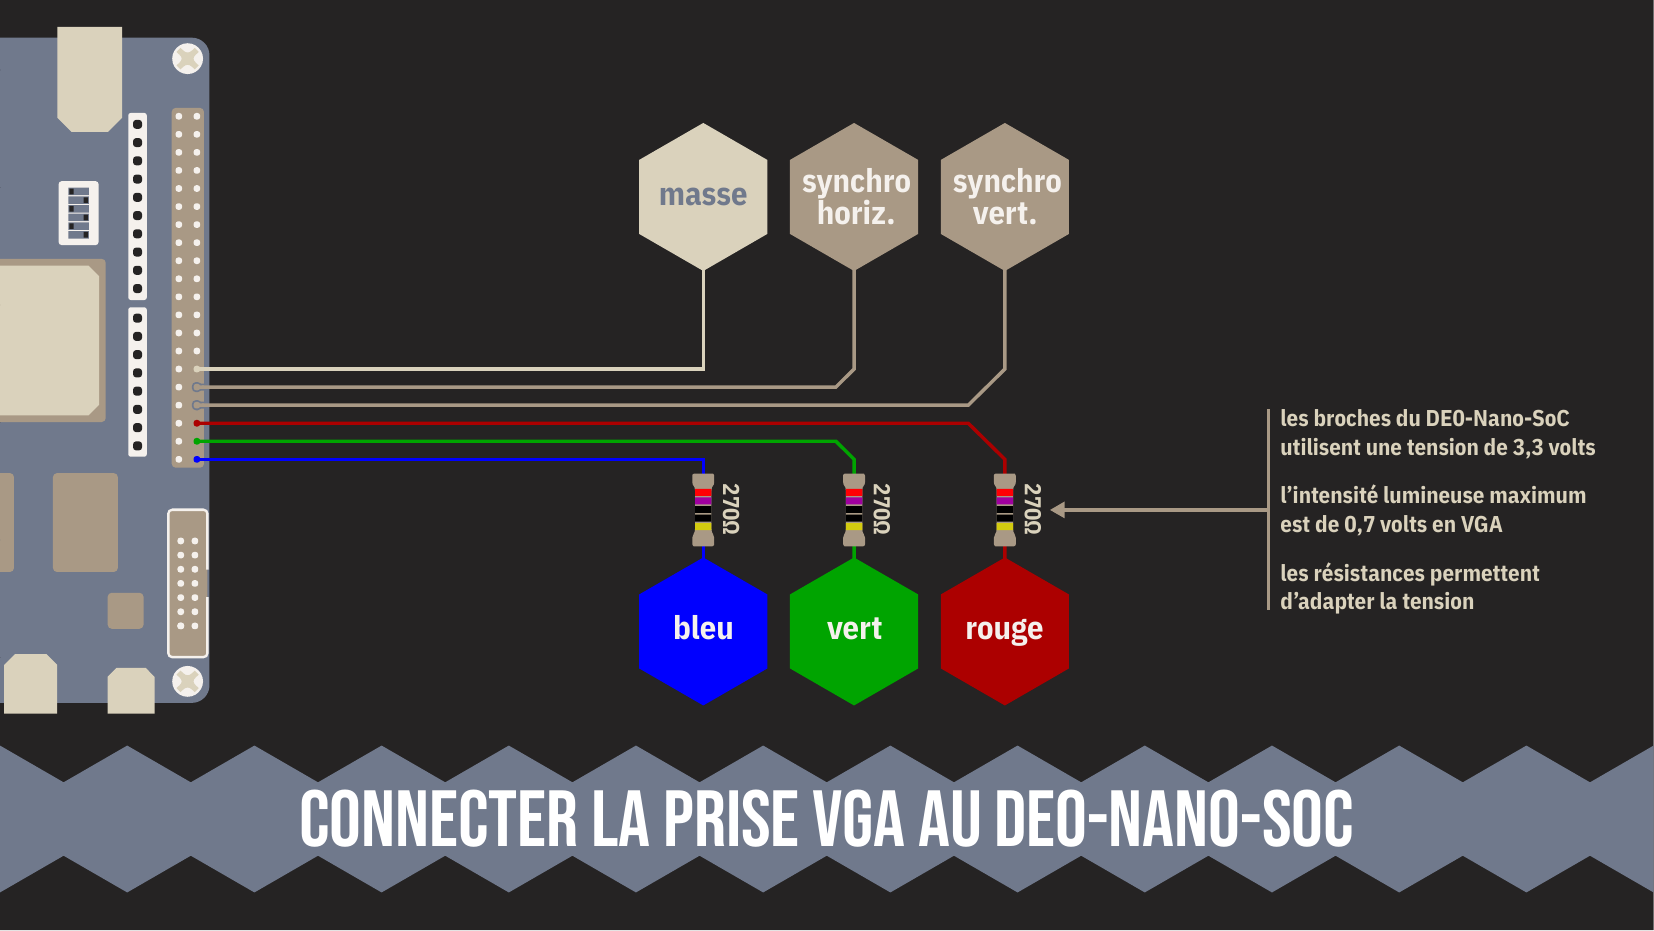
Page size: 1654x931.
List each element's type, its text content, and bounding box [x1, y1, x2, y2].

picture [0, 0, 1654, 741]
title Connecter la prise VGA au DE0-Nano-SoC [54, 768, 1600, 877]
